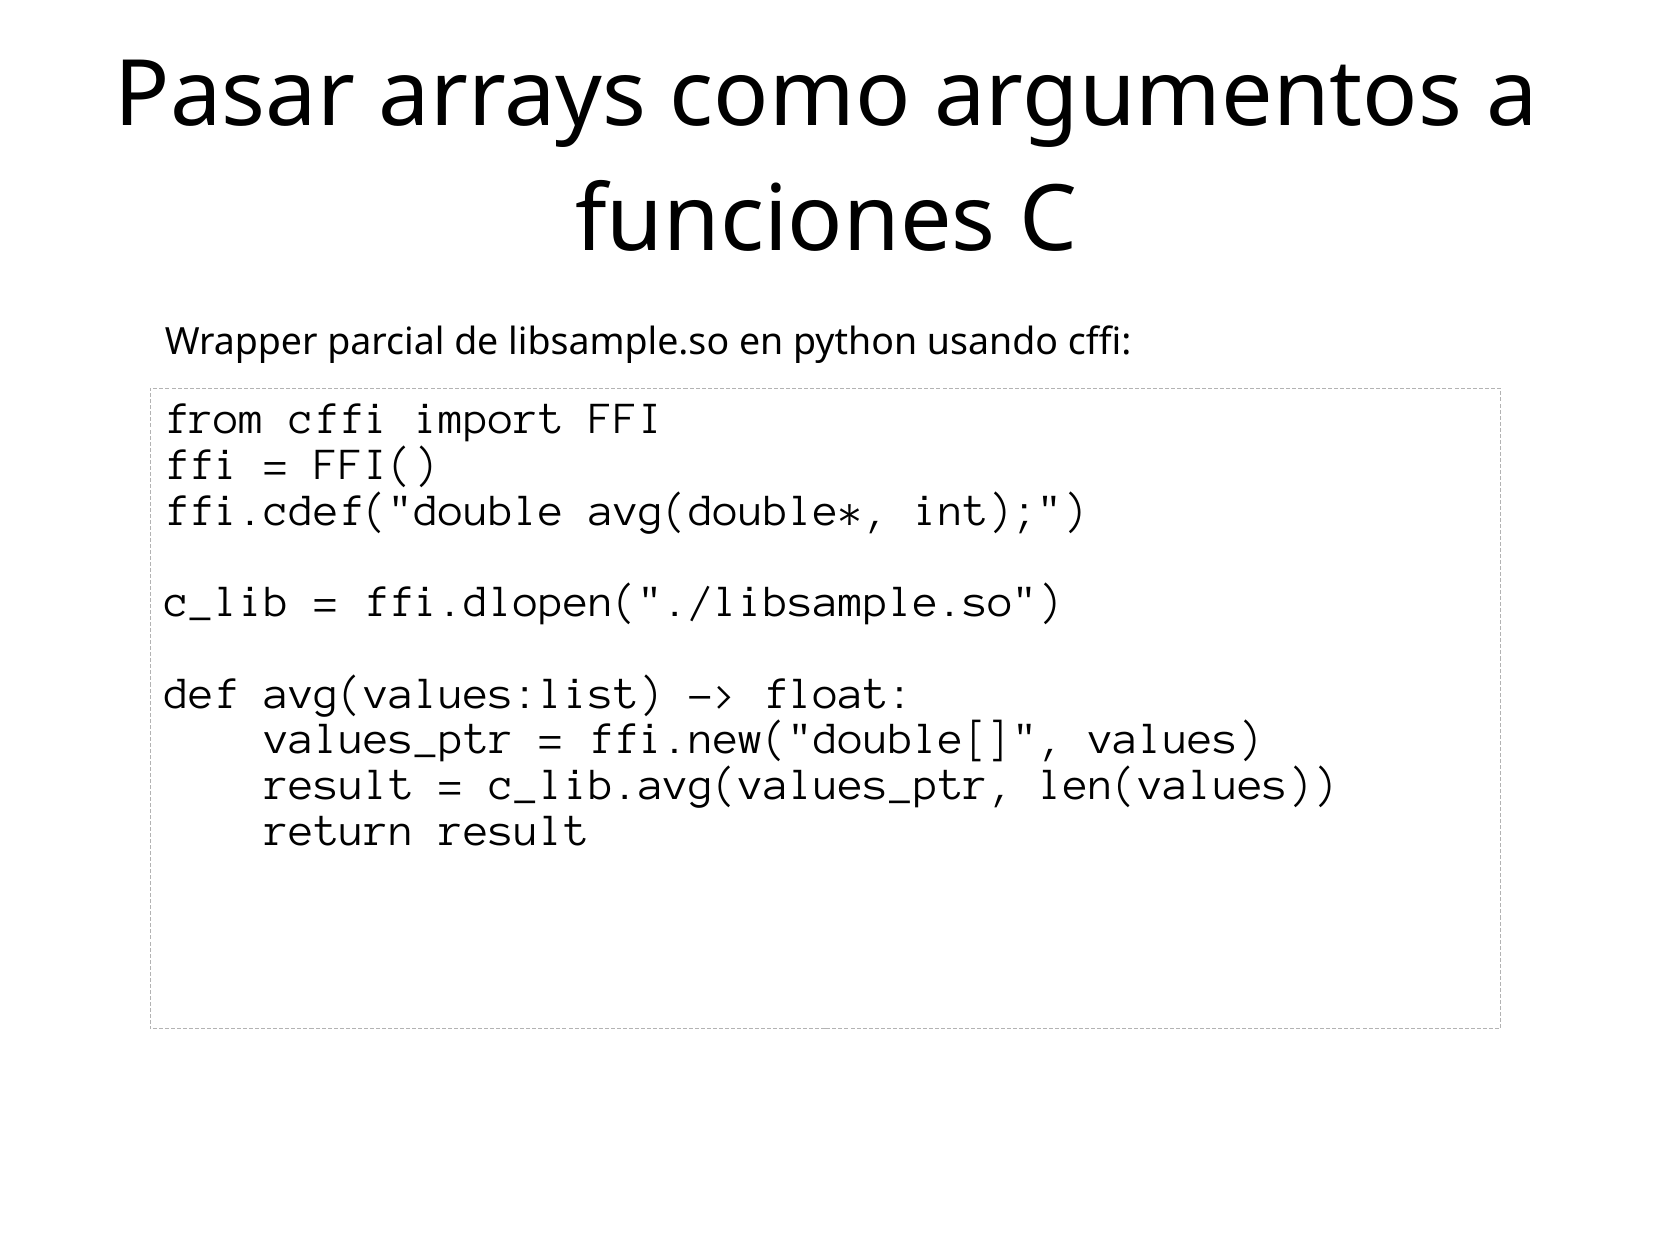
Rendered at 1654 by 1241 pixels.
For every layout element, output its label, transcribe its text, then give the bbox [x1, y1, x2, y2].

text_box Wrapper parcial de libsample.so en python usando cffi: [150, 307, 1058, 367]
text_box from cffi import FFI ffi = FFI() ffi.cdef("double avg(double*, int);") c_lib = ffi.dlopen("./libsample.so") def avg(values:list) -> float: values_ptr = ffi.new("double[]", values) result = c_lib.avg(values_ptr, len(values)) return result [150, 388, 1501, 862]
title Pasar arrays como argumentos a funciones C [82, 45, 1571, 261]
